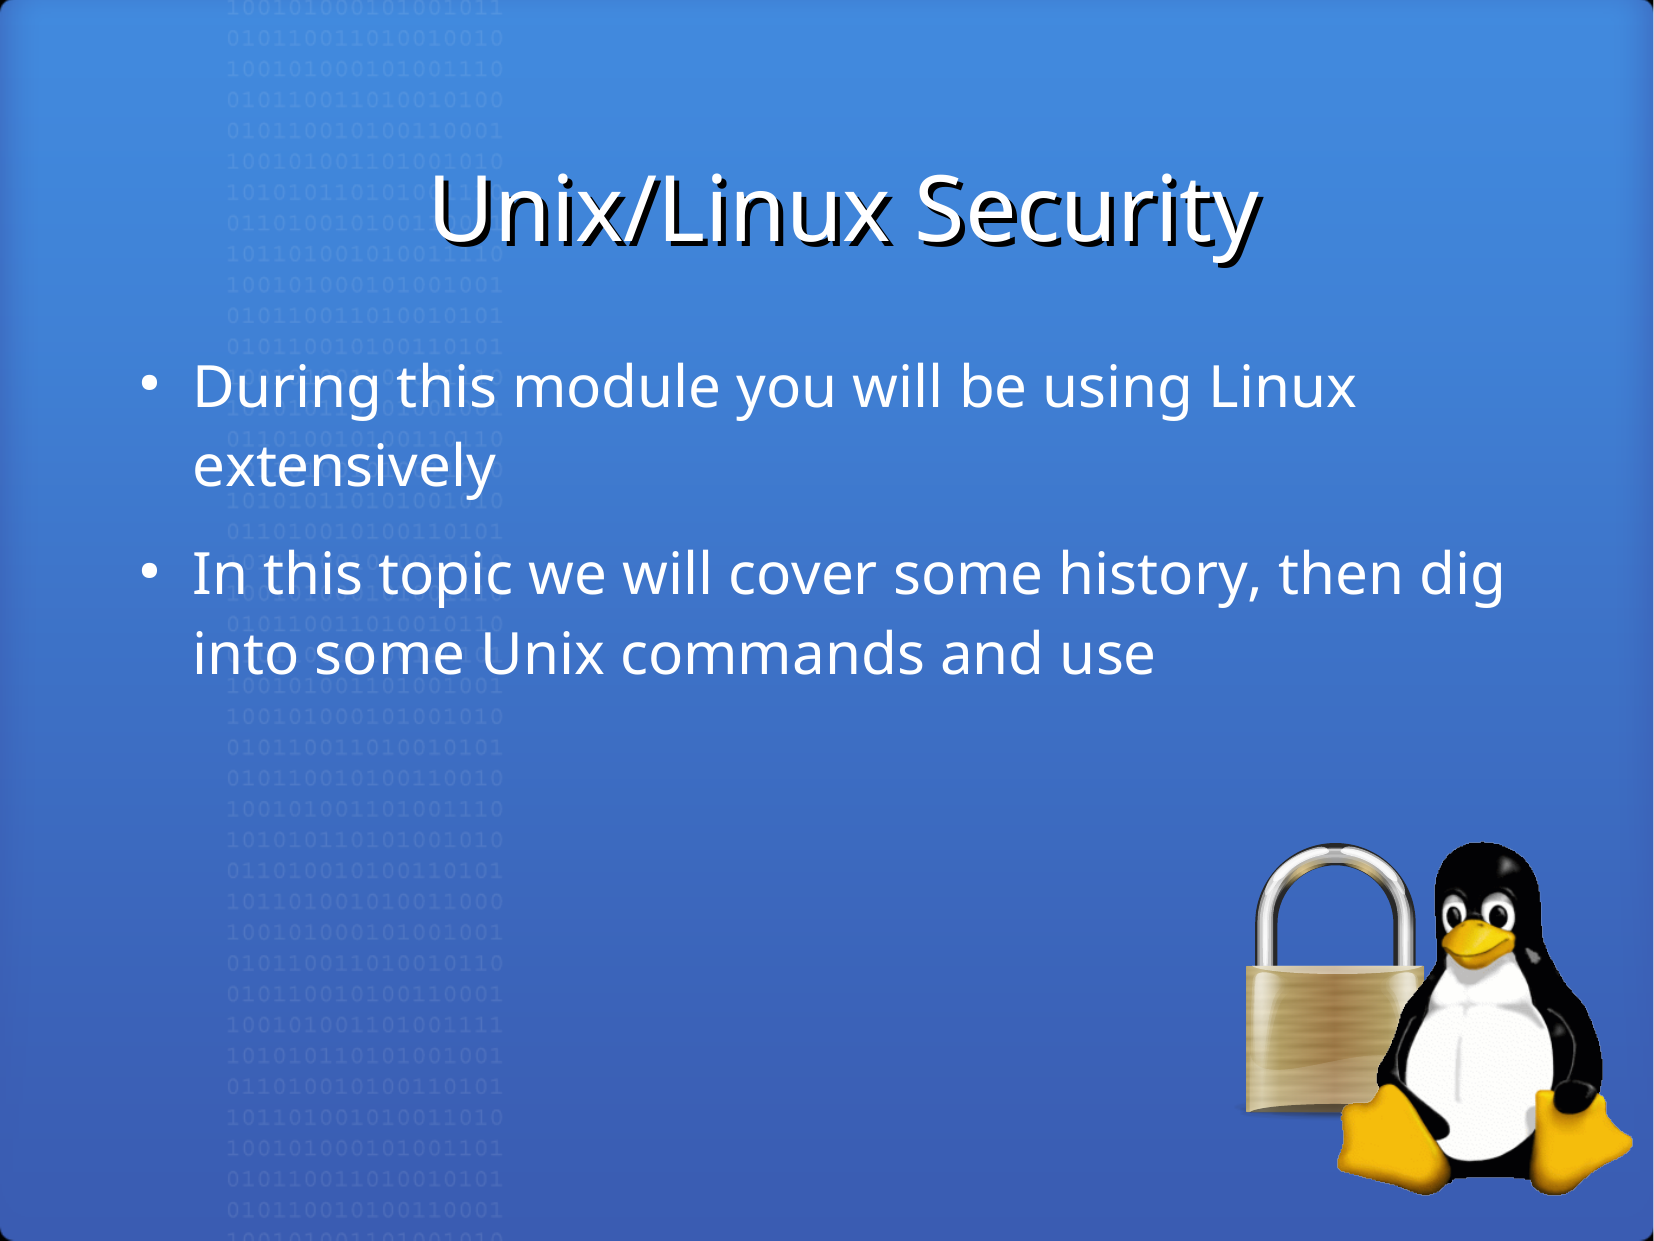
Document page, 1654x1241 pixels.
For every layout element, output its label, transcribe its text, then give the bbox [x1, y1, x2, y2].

list During this module you will be using Linux extensively In this topic we will cover some history, then dig into some Unix commands and use [121, 344, 1534, 1127]
picture [0, 0, 1654, 1241]
title Unix/Linux Security [121, 102, 1534, 310]
